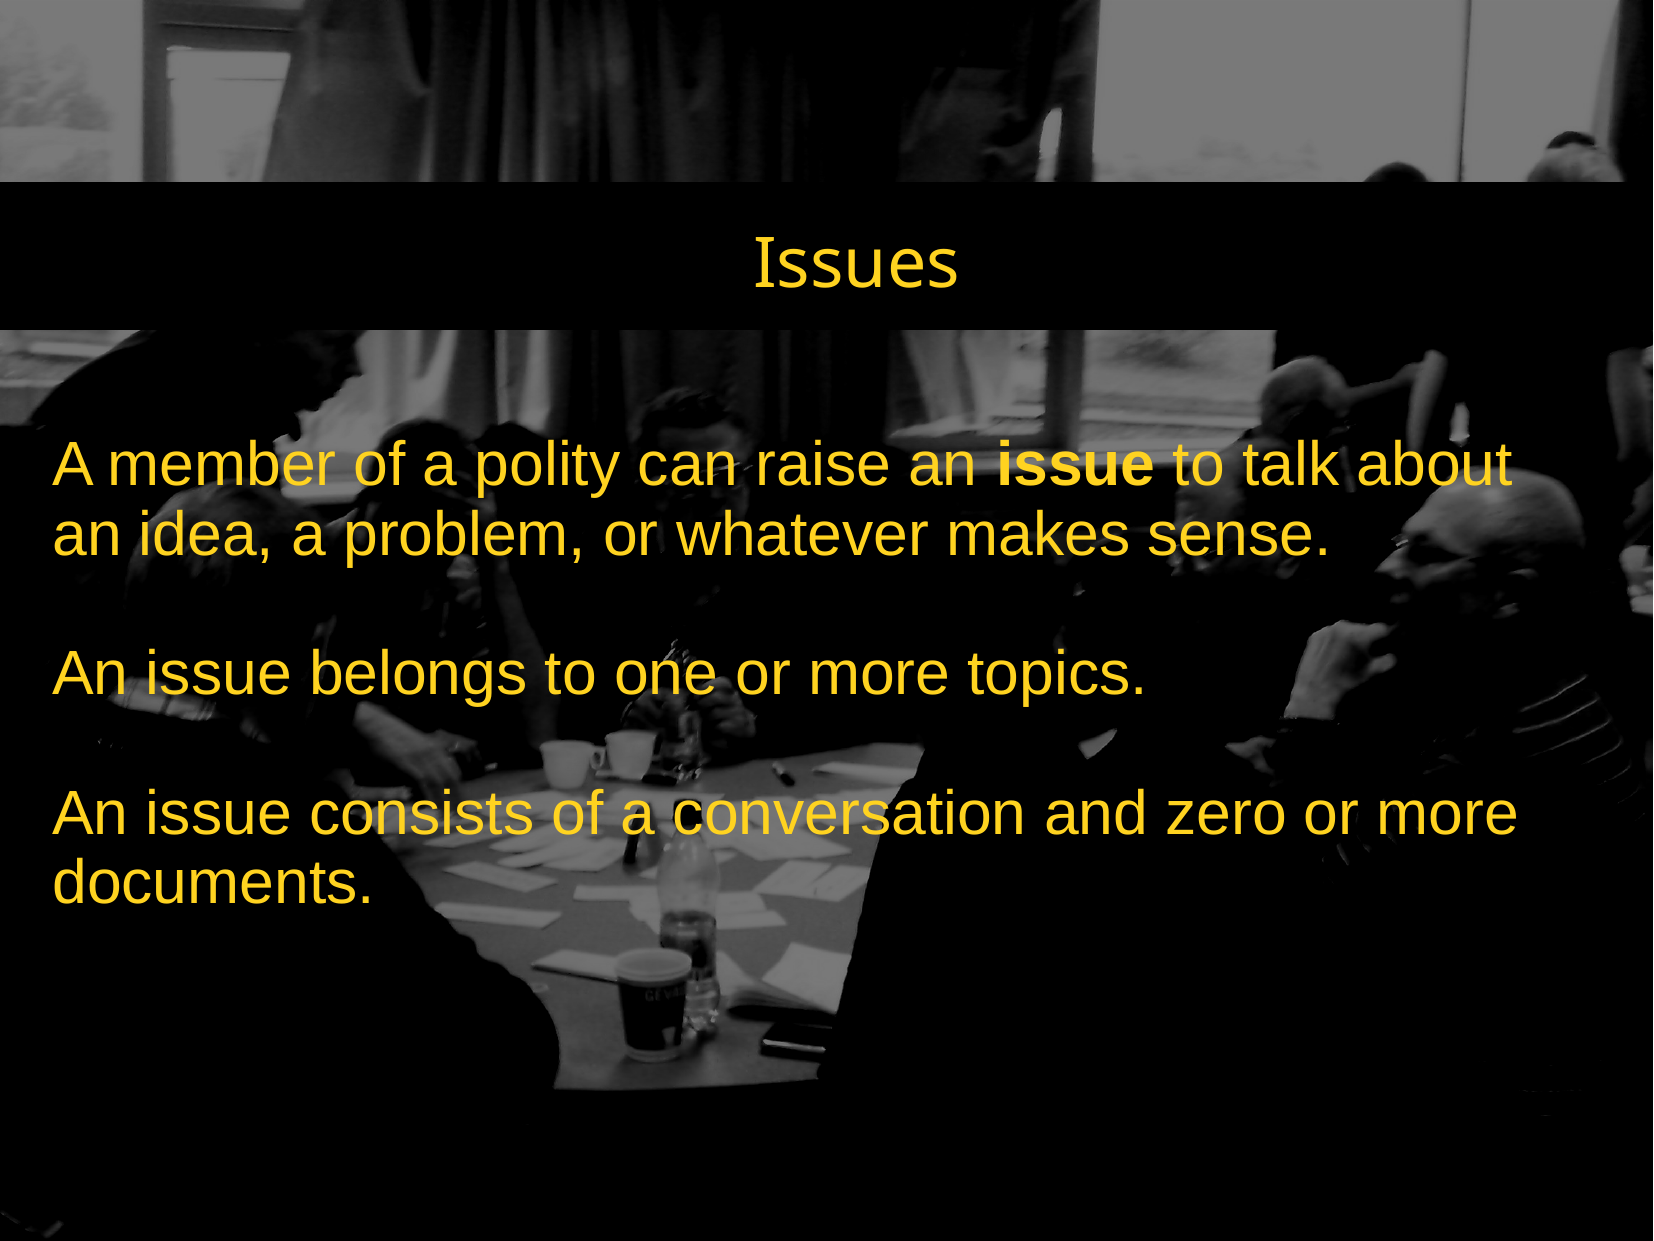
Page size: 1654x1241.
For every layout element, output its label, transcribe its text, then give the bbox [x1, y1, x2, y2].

text_box [0, 182, 1653, 330]
picture [0, 330, 1653, 1241]
picture [0, 0, 1653, 182]
text_box A member of a polity can raise an issue to talk about an idea, a problem, or whatever makes sense. An issue belongs to one or more topics. An issue consists of a conversation and zero or more documents. [37, 421, 1613, 1106]
list Issues [25, 212, 1639, 310]
